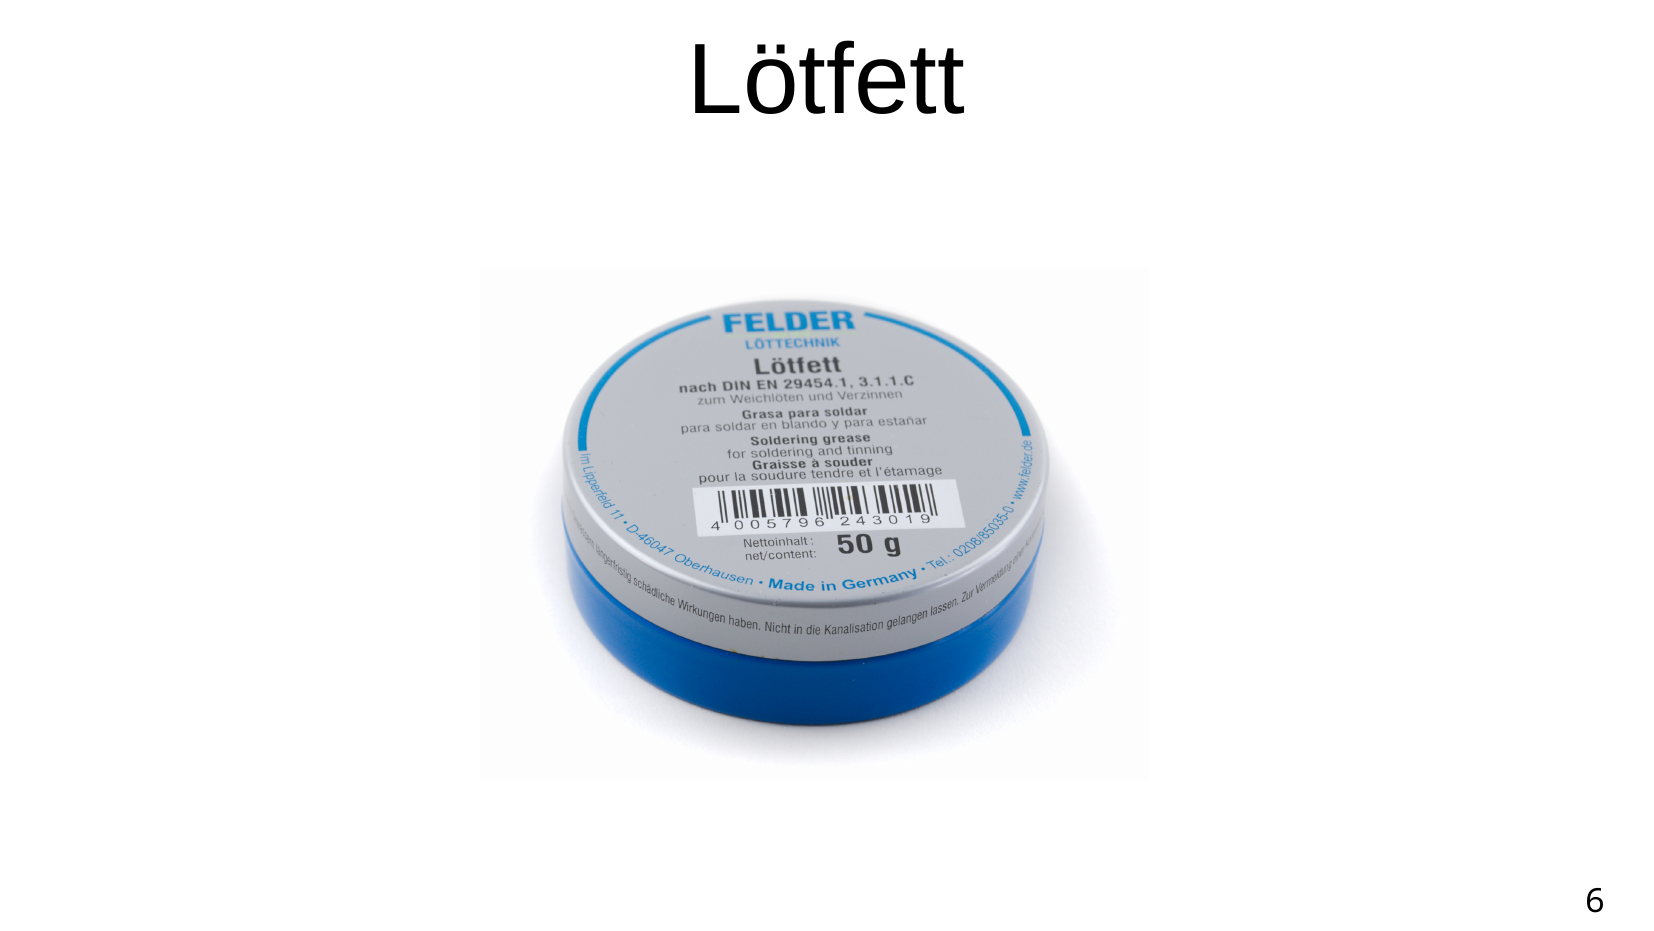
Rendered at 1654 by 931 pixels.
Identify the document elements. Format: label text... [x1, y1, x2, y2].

title Lötfett [82, 1, 1571, 157]
picture [480, 268, 1149, 781]
